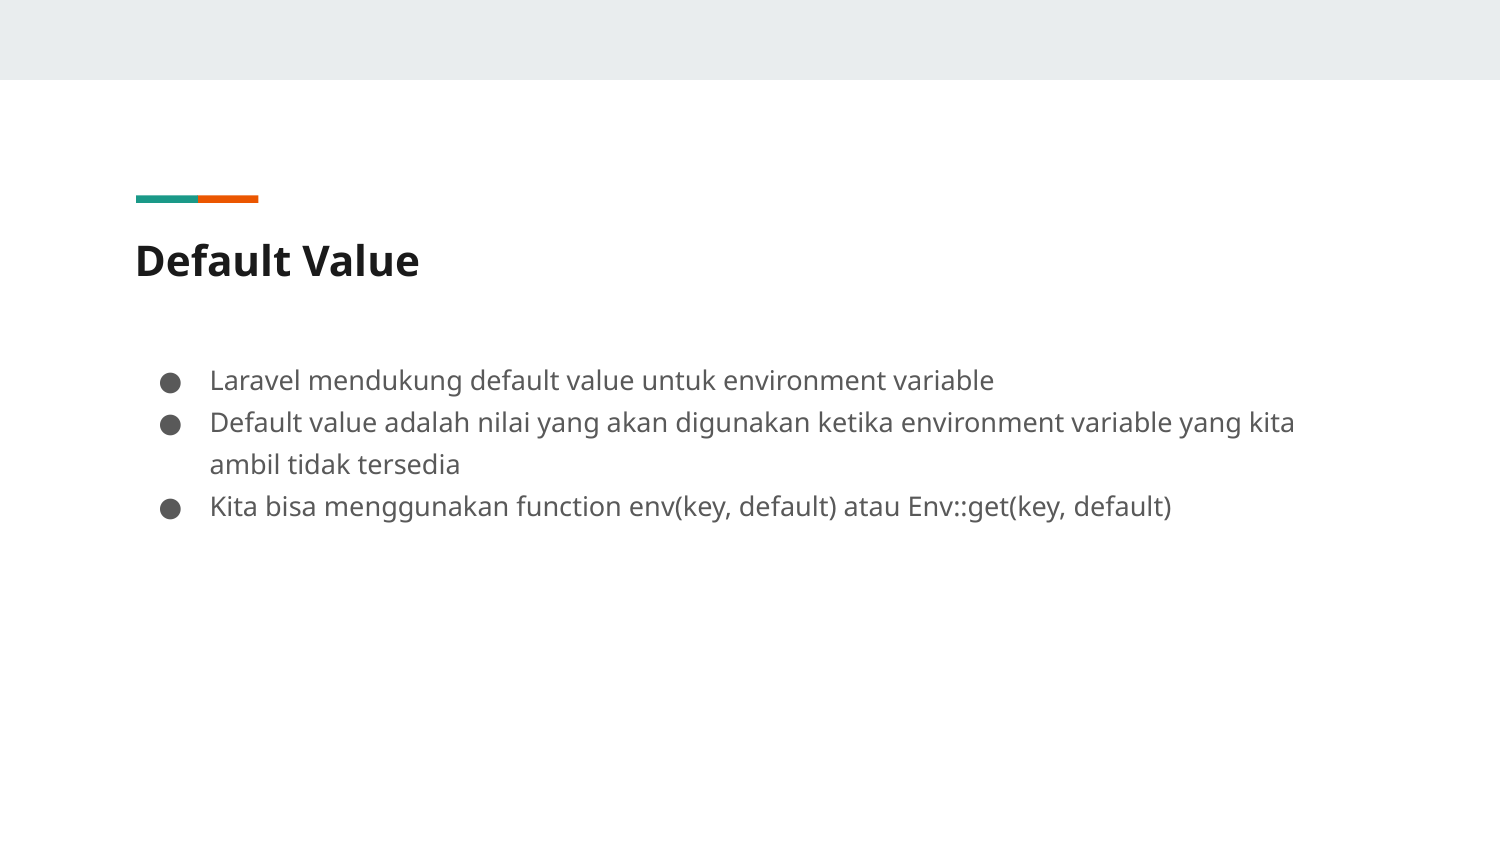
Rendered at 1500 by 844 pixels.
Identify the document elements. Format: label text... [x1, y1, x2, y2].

title Default Value [119, 216, 1381, 305]
list Laravel mendukung default value untuk environment variable Default value adalah nilai yang akan digunakan ketika environment variable yang kita ambil tidak tersedia Kita bisa menggunakan function env(key, default) atau Env::get(key, default) [119, 341, 1381, 712]
